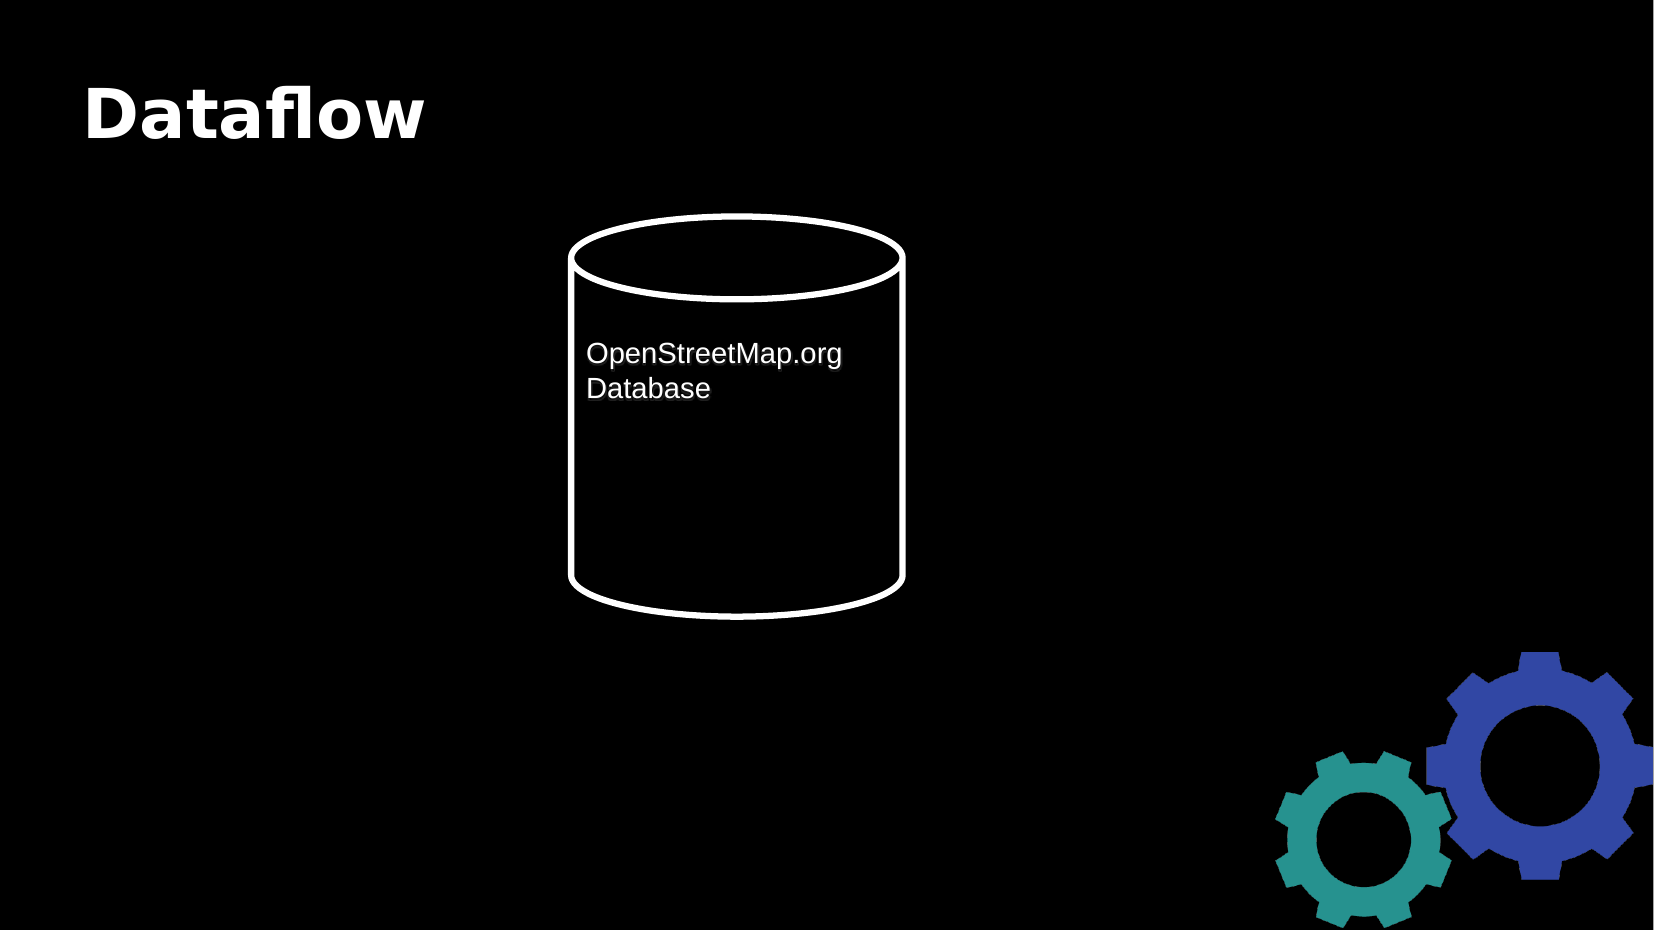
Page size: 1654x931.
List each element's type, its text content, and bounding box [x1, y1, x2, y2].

text_box OpenStreetMap.org Database [571, 318, 938, 452]
picture [1275, 652, 1653, 928]
title Dataflow [82, 37, 1571, 193]
